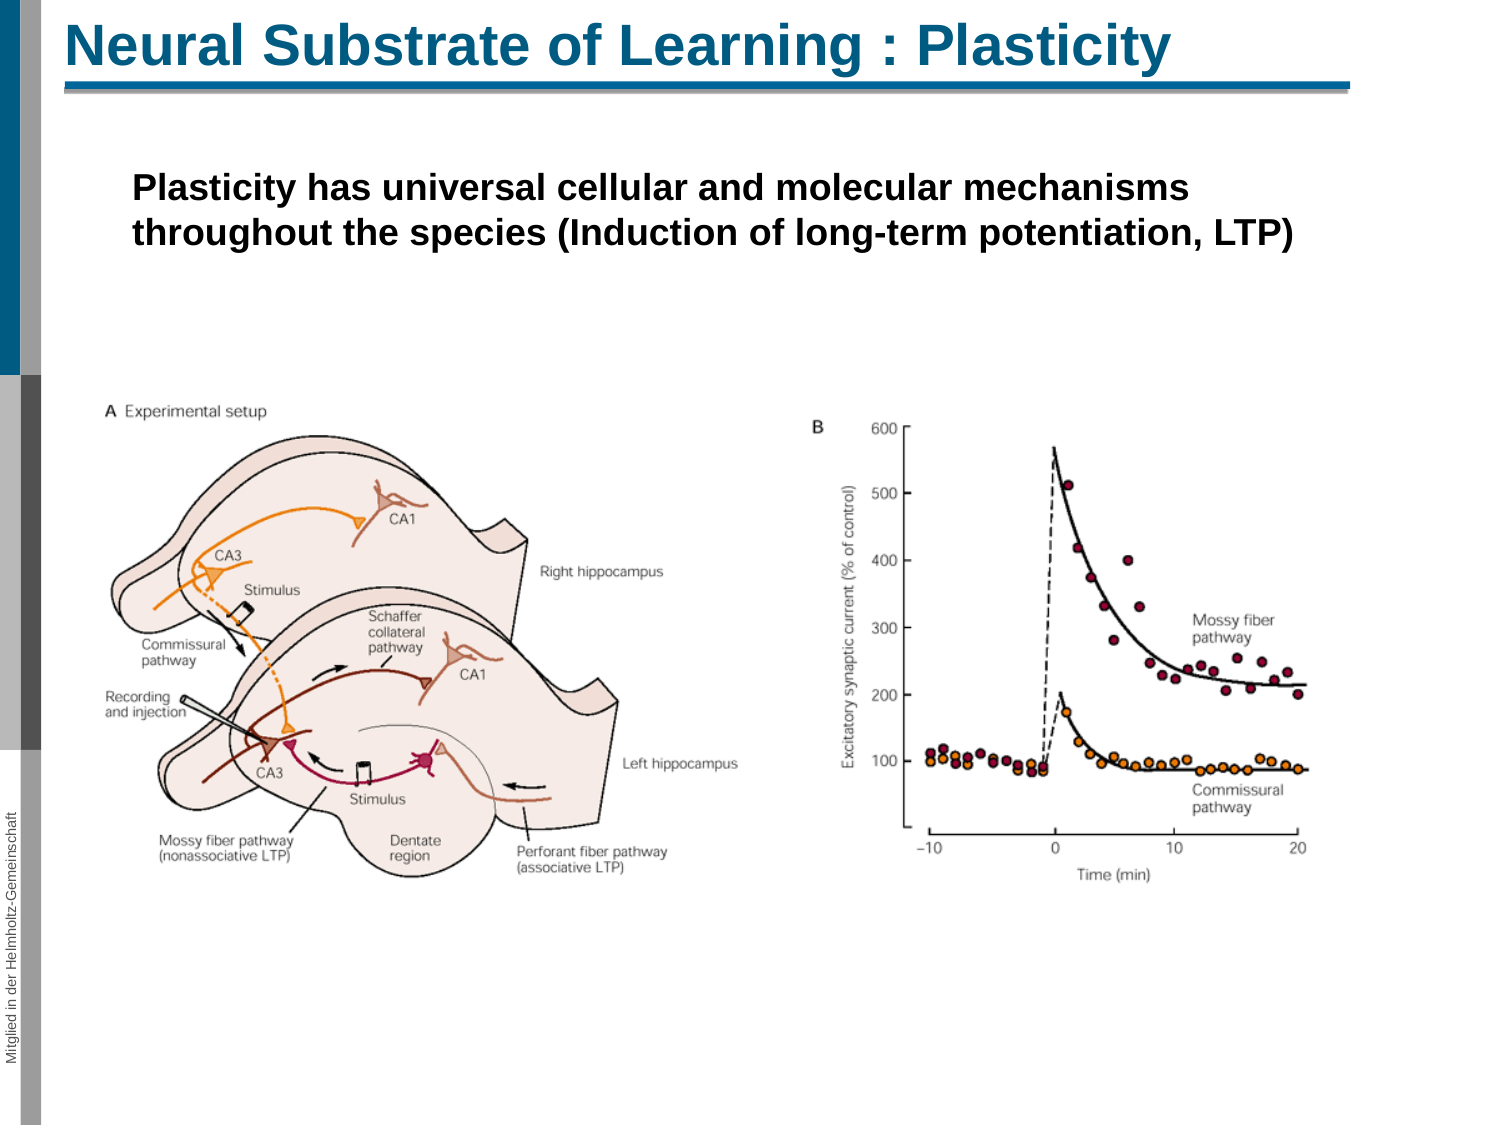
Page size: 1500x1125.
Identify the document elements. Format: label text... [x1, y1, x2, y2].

picture [810, 416, 1321, 884]
text_box Neural Substrate of Learning : Plasticity [64, 7, 1440, 102]
text_box Plasticity has universal cellular and molecular mechanisms throughout the species (Induction of long-term potentiation, LTP) [117, 155, 1358, 493]
picture [104, 404, 738, 886]
